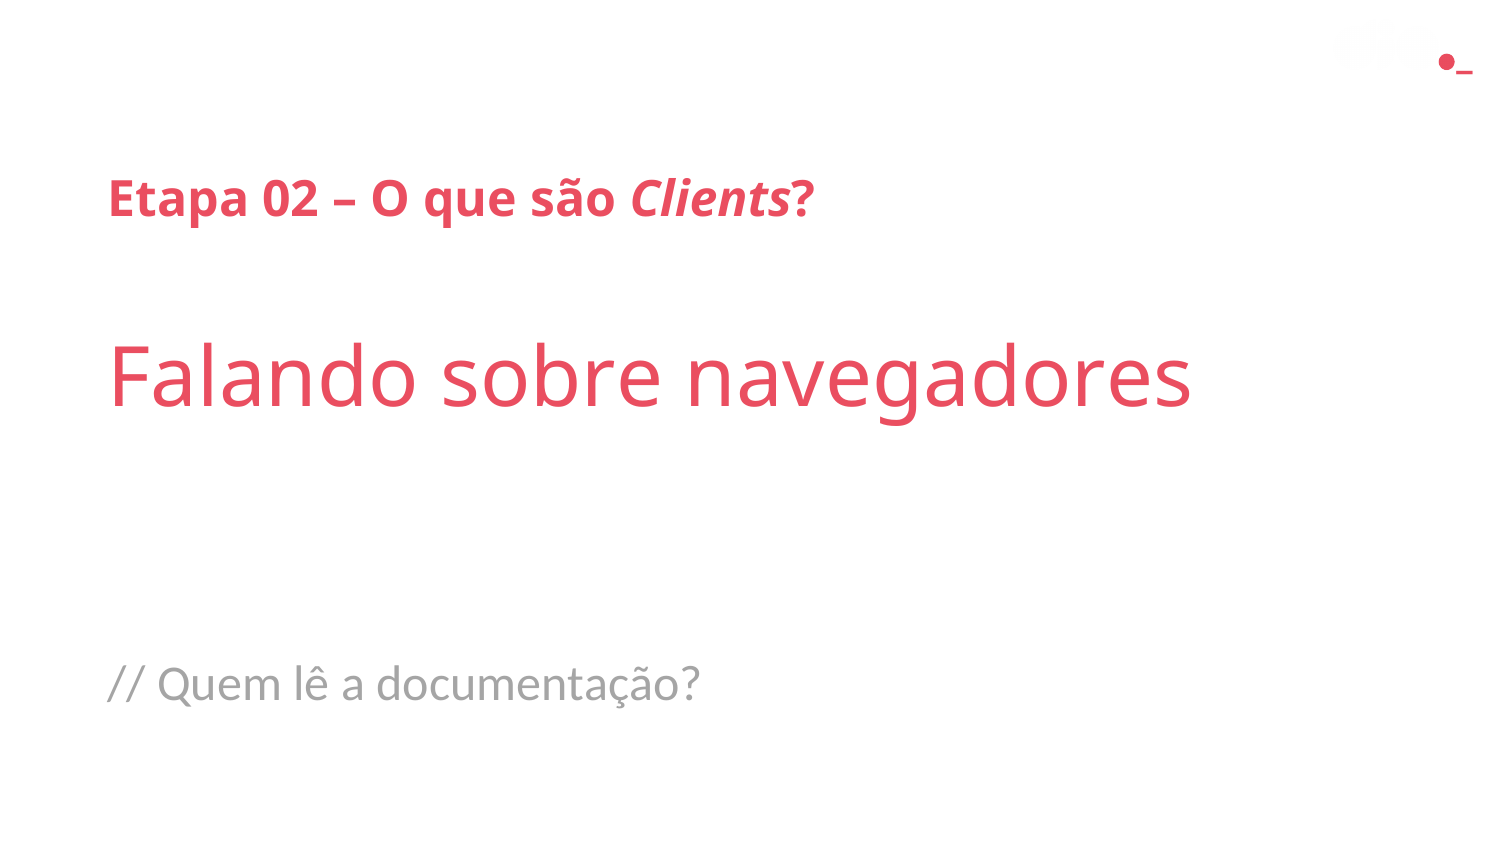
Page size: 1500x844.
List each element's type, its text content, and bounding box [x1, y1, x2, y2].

text_box Etapa 02 – O que são Clients? [92, 142, 1309, 223]
text_box // Quem lê a documentação? [92, 635, 1309, 701]
picture [1333, 19, 1473, 75]
text_box Falando sobre navegadores [92, 292, 1309, 558]
